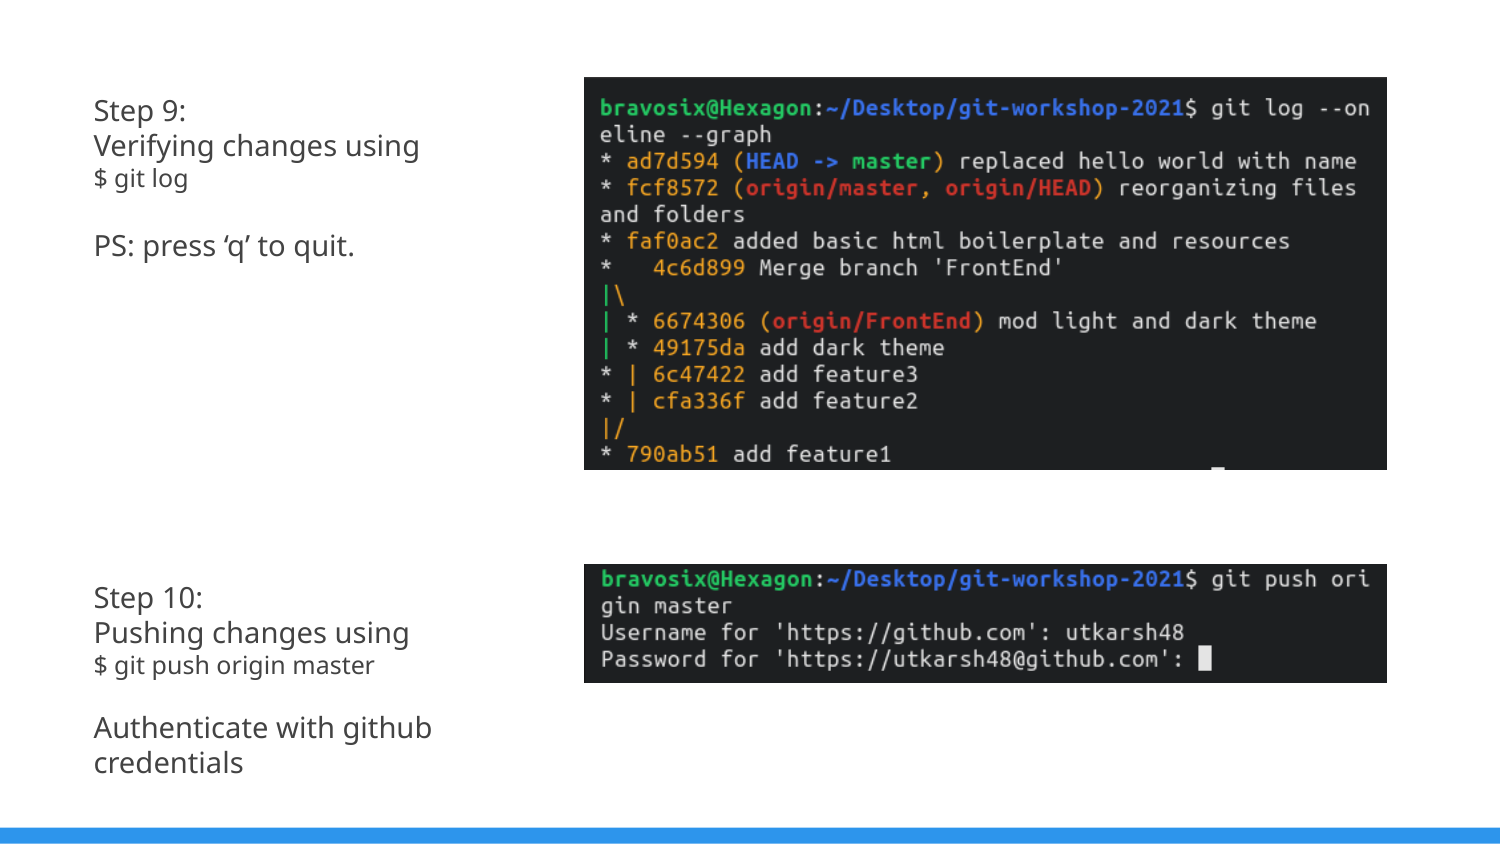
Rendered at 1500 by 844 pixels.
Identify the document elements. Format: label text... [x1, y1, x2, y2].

text_box Step 9: Verifying changes using $ git log PS: press ‘q’ to quit. [78, 77, 545, 348]
picture [584, 564, 1387, 683]
text_box Step 10: Pushing changes using $ git push origin master Authenticate with github credentials [78, 564, 578, 795]
picture [584, 77, 1387, 470]
